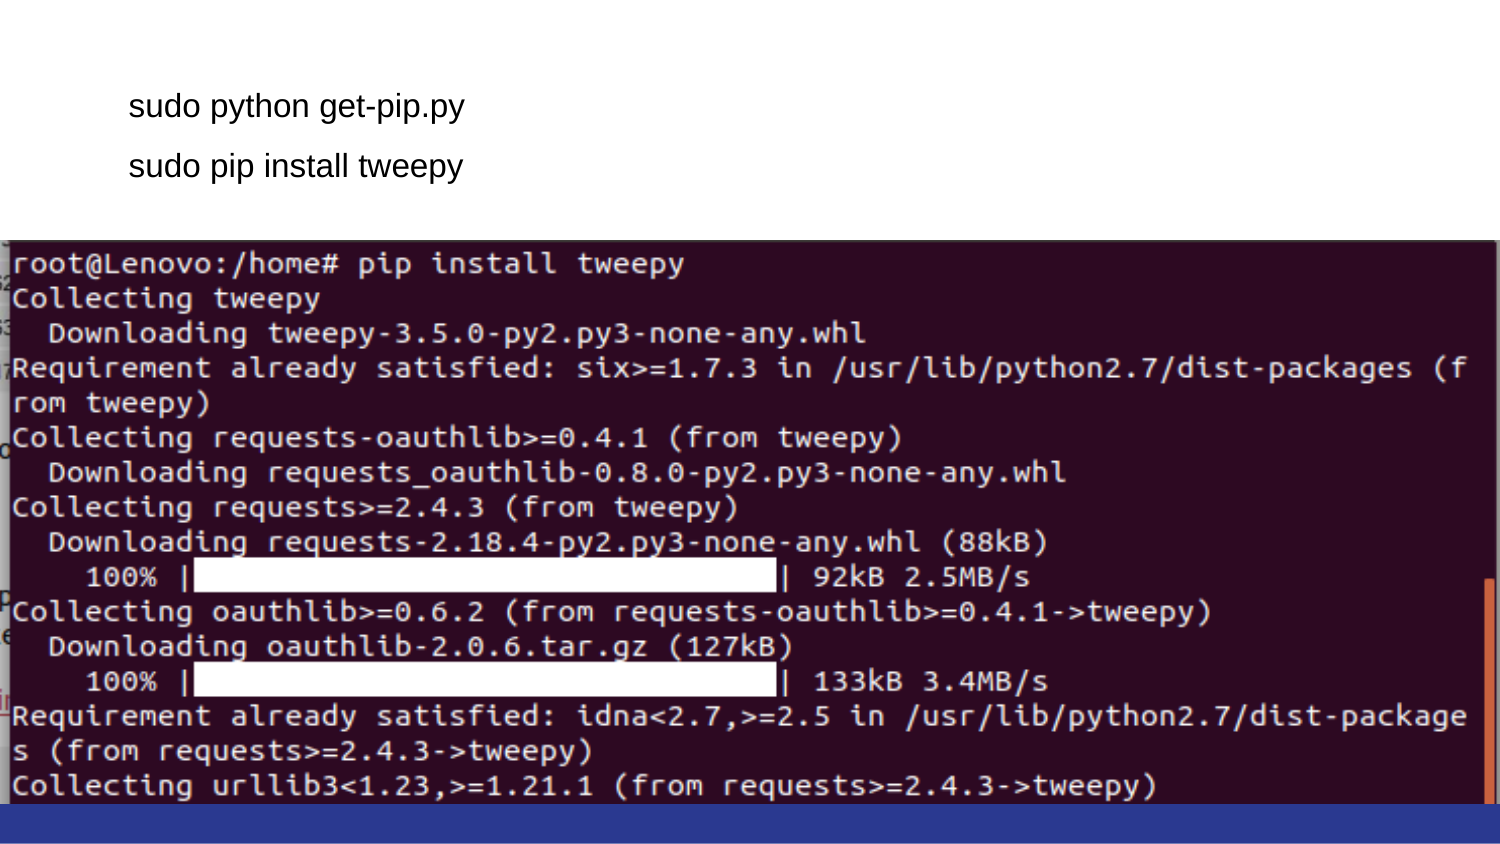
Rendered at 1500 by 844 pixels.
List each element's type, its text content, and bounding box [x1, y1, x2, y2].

picture [0, 240, 1500, 804]
text_box sudo python get-pip.py sudo pip install tweepy [66, 49, 531, 201]
